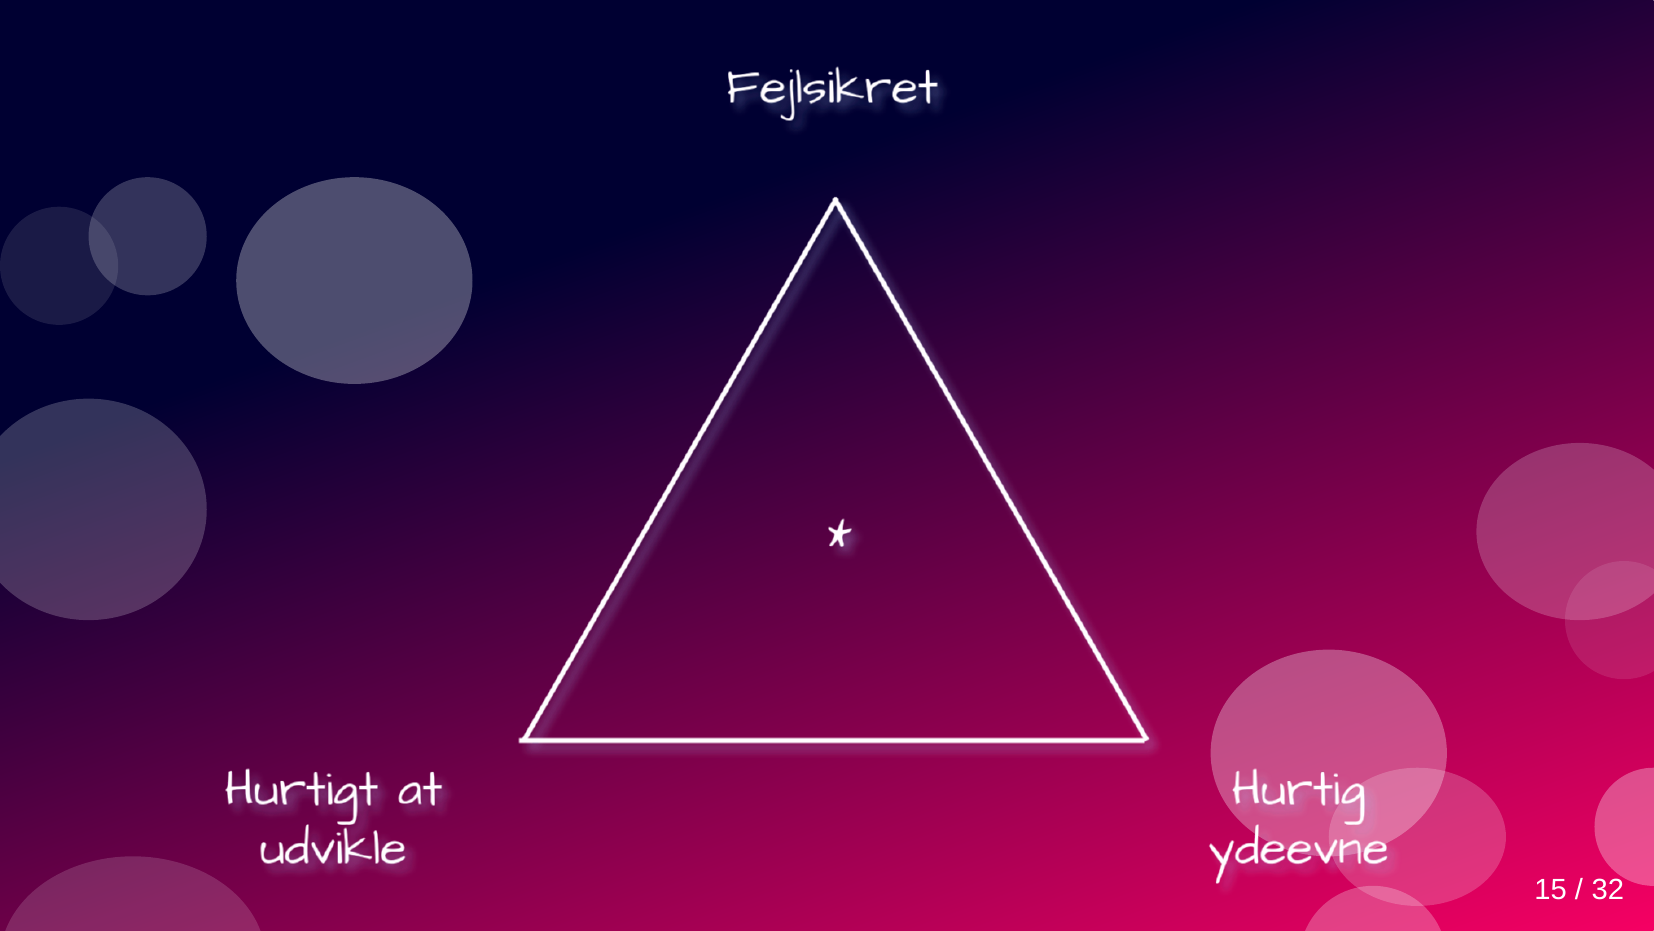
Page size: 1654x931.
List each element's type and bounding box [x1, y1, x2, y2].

picture [206, 0, 1452, 931]
